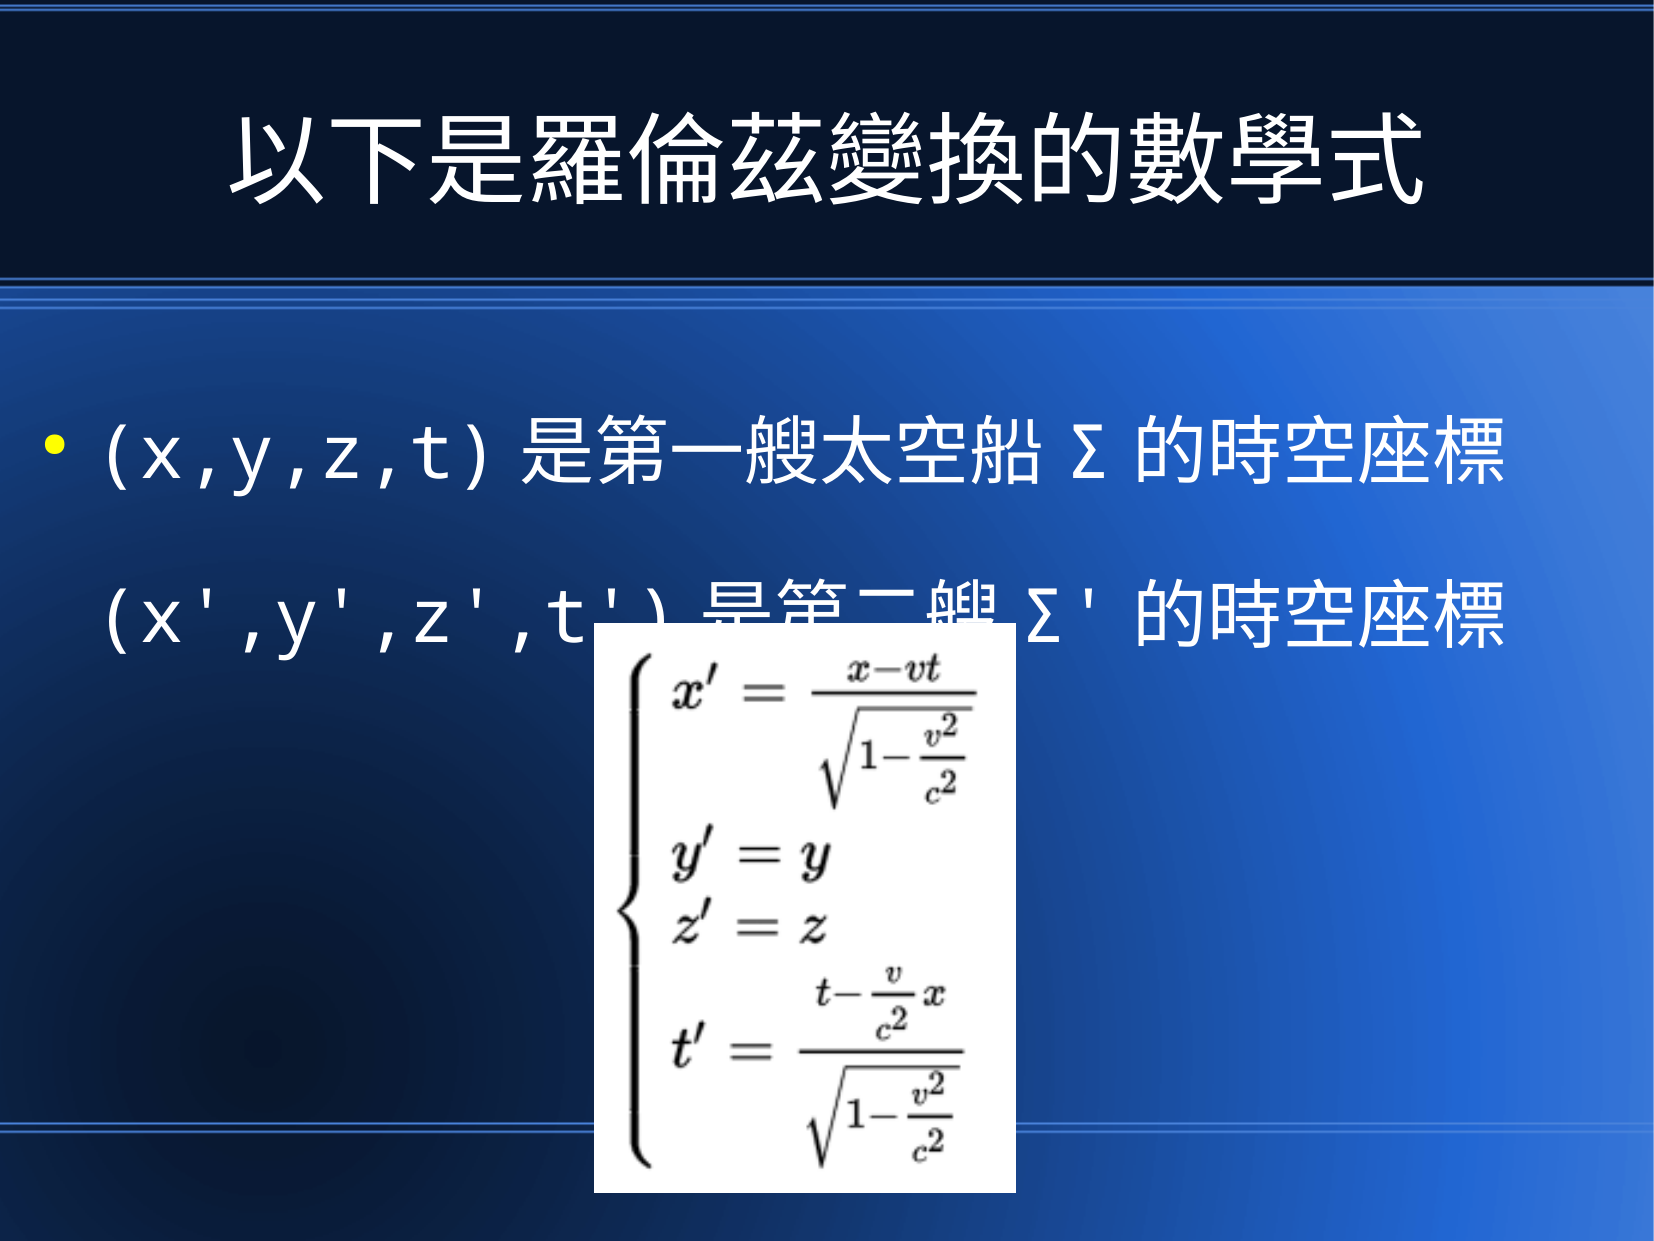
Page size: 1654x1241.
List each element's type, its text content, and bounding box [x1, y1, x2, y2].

title 以下是羅倫茲變換的數學式 [82, 49, 1571, 257]
list (x,y,z,t)是第一艘太空船Σ的時空座標 (x',y',z',t')是第二艘Σ'的時空座標 [23, 336, 1619, 1241]
picture [594, 623, 1016, 1193]
picture [0, 0, 1654, 1241]
